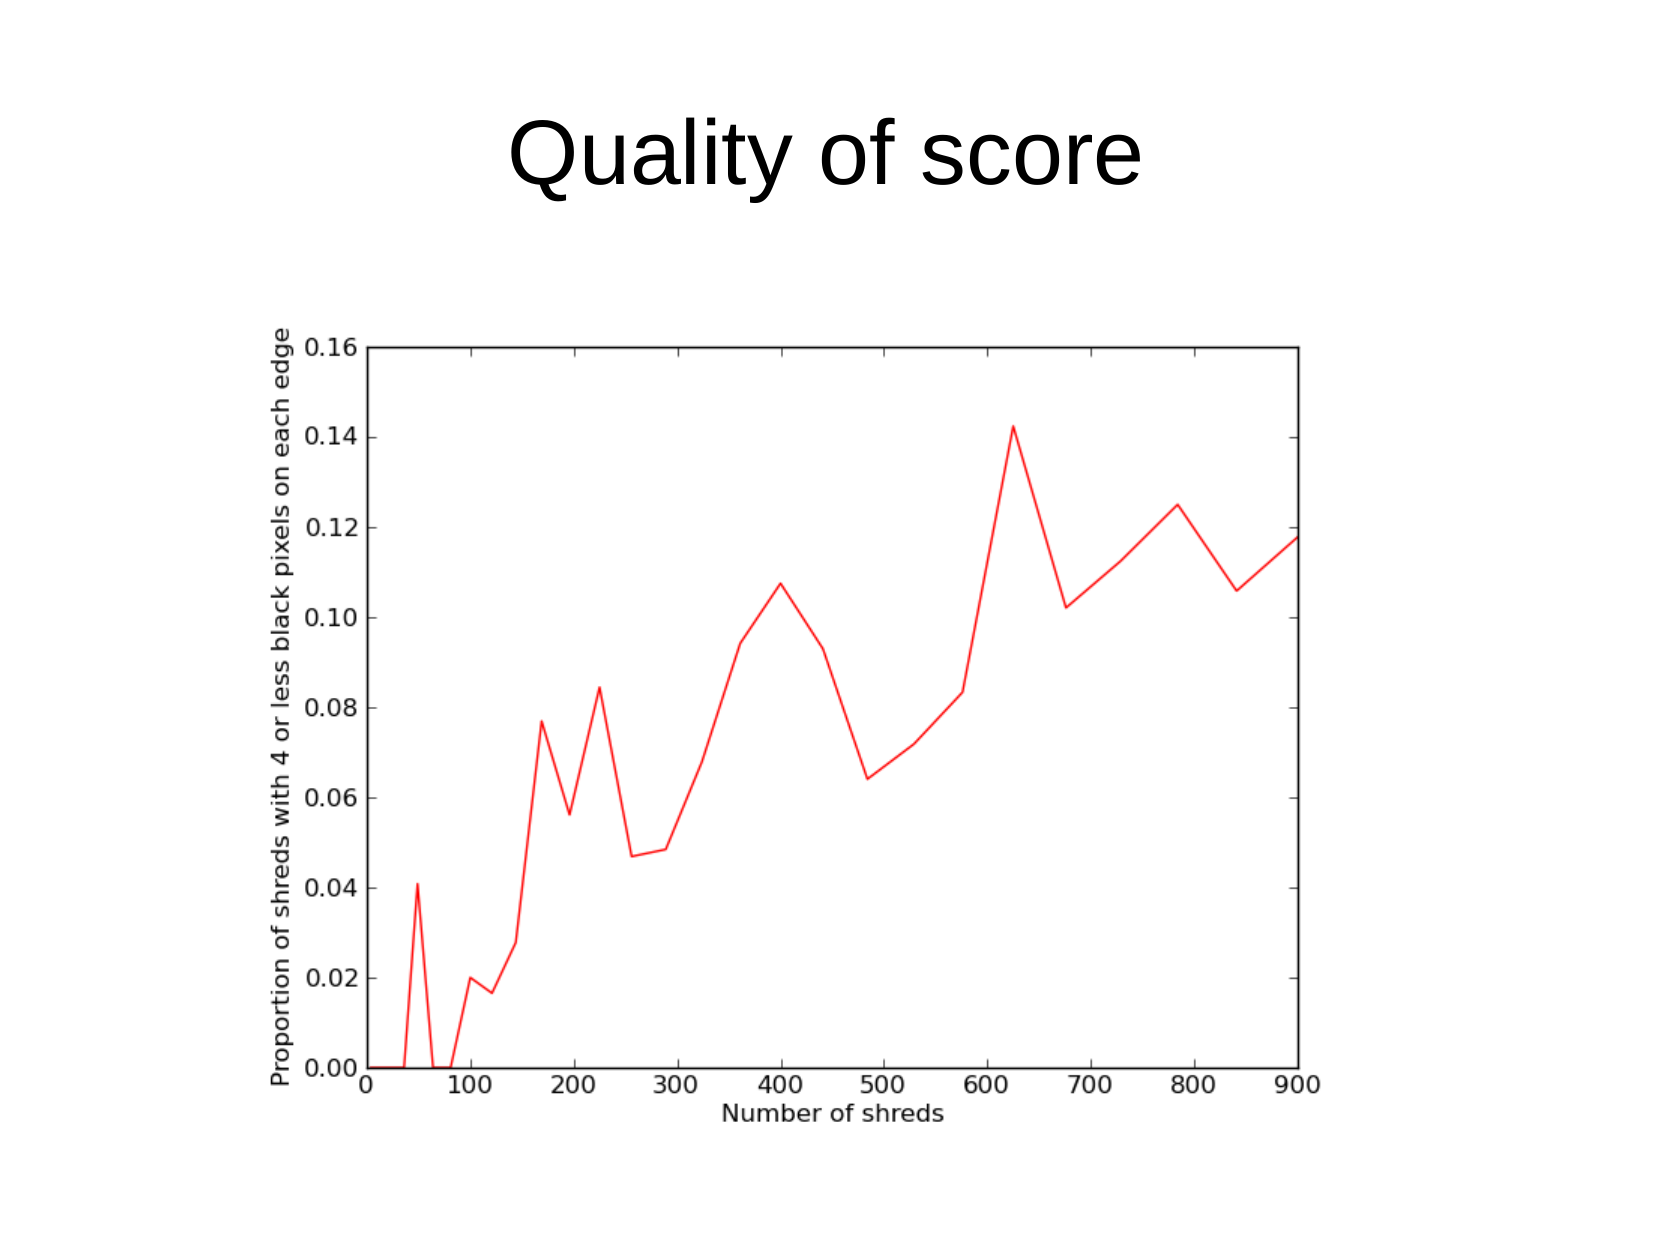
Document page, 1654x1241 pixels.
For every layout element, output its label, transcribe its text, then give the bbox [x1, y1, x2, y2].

title Quality of score [82, 49, 1571, 257]
picture [217, 257, 1418, 1158]
